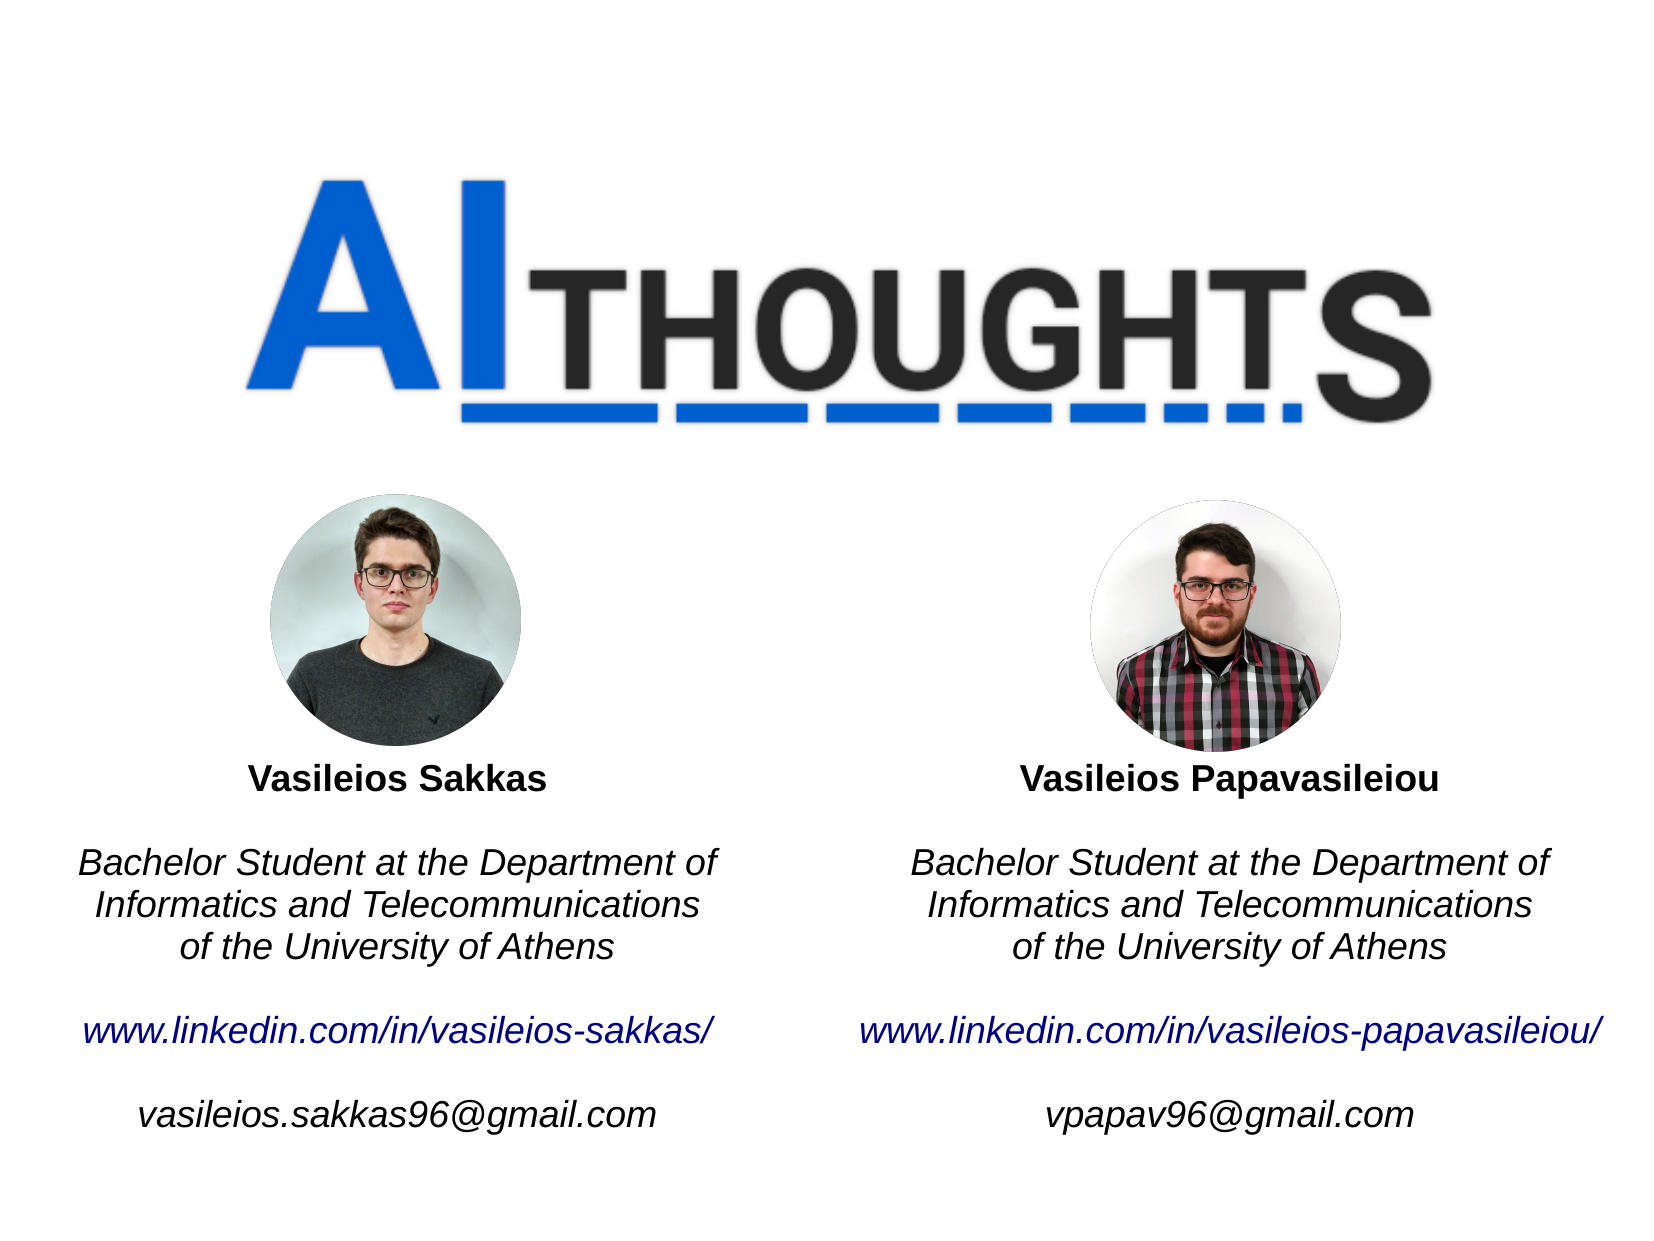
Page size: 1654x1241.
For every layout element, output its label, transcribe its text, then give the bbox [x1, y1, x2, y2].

text_box Vasileios Sakkas Bachelor Student at the Department of Informatics and Telecommunications of the University of Athens www.linkedin.com/in/vasileios-sakkas/ vasileios.sakkas96@gmail.com [60, 750, 736, 1241]
text_box Vasileios Papavasileiou Bachelor Student at the Department of Informatics and Telecommunications of the University of Athens www.linkedin.com/in/vasileios-papavasileiou/ vpapav96@gmail.com [840, 750, 1621, 1227]
picture [160, 25, 1494, 752]
